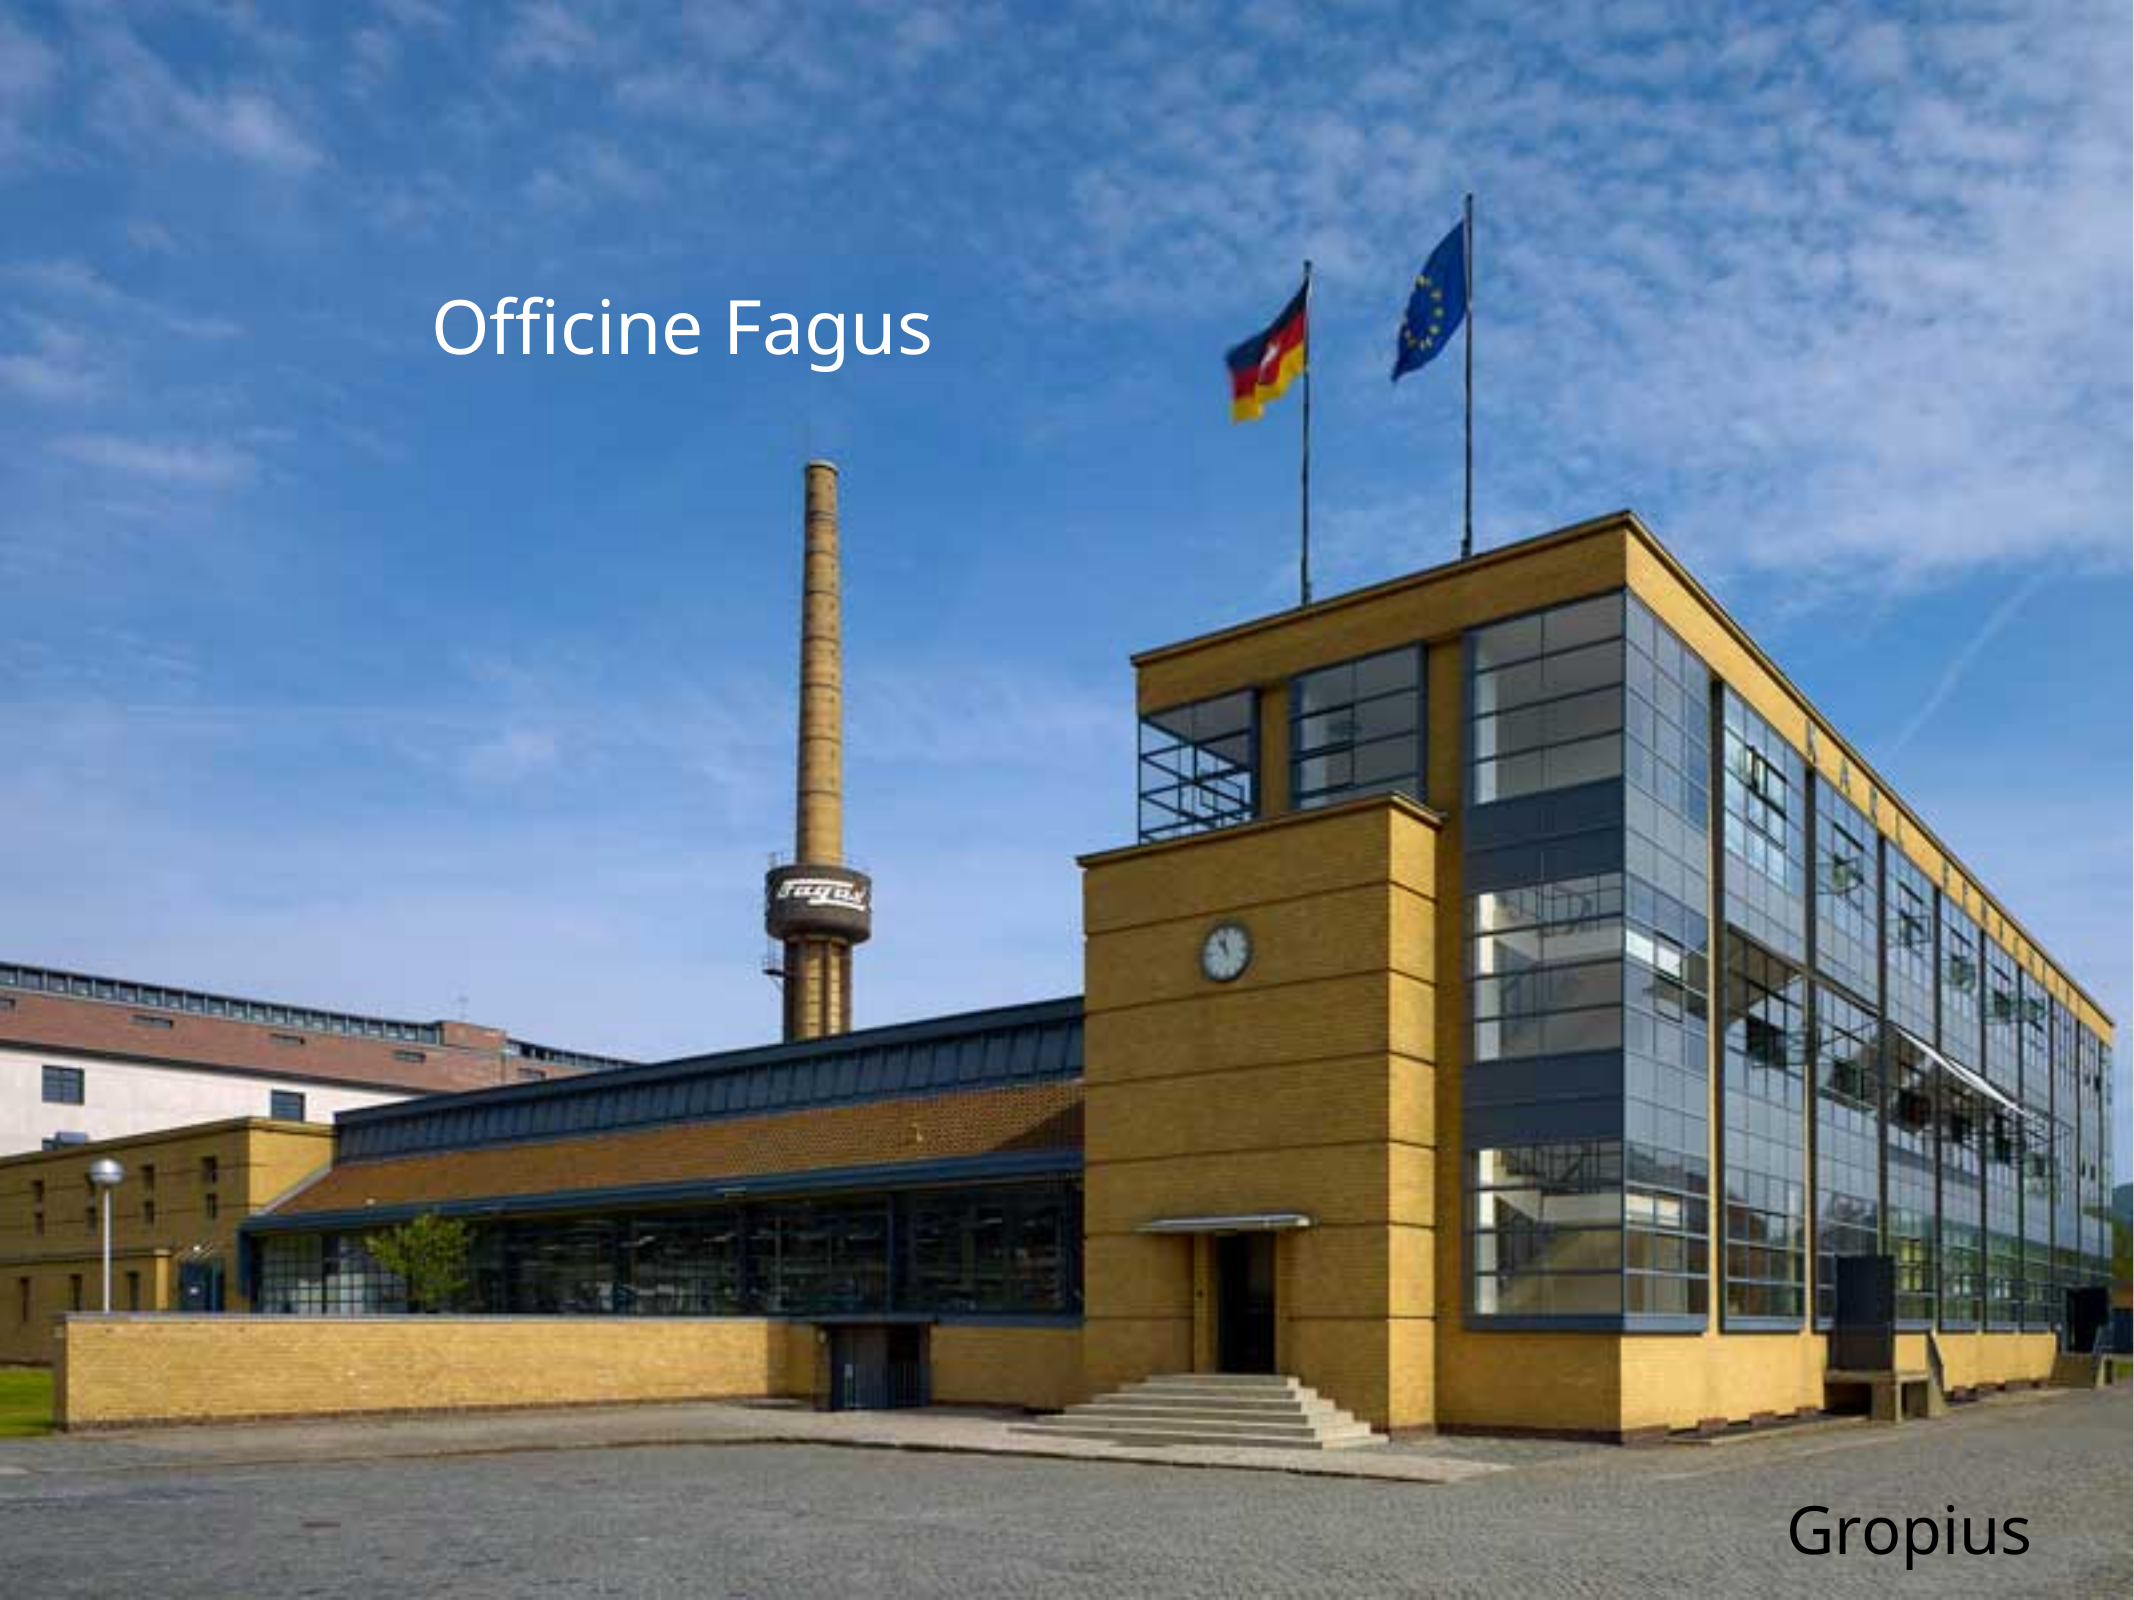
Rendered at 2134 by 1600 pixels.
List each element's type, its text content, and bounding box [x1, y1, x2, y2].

text_box Officine Fagus [422, 271, 942, 379]
picture [0, 0, 2134, 1600]
text_box Gropius [1771, 1476, 2069, 1566]
